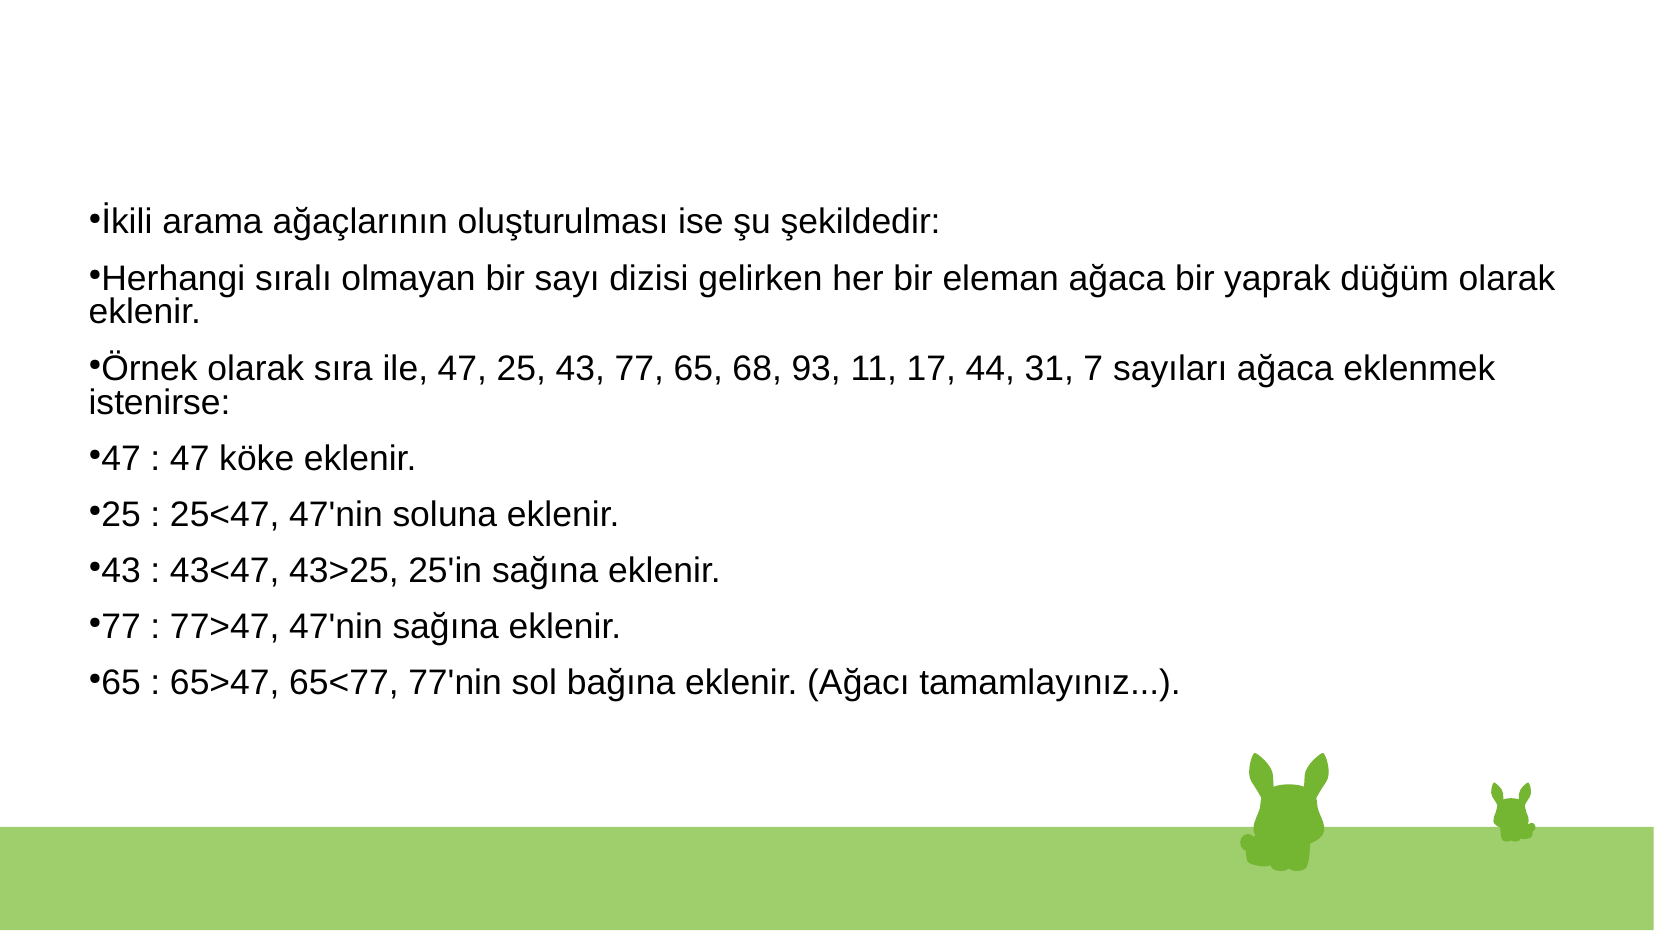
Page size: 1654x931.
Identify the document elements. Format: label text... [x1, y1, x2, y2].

list İ﻿kili arama ağaçlarının oluşturulması ise şu şekildedir: Herhangi sıralı olmayan bir sayı dizisi gelirken her bir eleman ağaca bir yaprak düğüm olarak eklenir. Örnek olarak sıra ile, 47, 25, 43, 77, 65, 68, 93, 11, 17, 44, 31, 7 sayıları ağaca eklenmek istenirse: 47 : 47 köke eklenir. 25 : 25<47, 47'nin soluna eklenir. 43 : 43<47, 43>25, 25'in sağına eklenir. 77 : 77>47, 47'nin sağına eklenir. 65 : 65>47, 65<77, 77'nin sol bağına eklenir. (Ağacı tamamlayınız...). [88, 206, 1565, 739]
